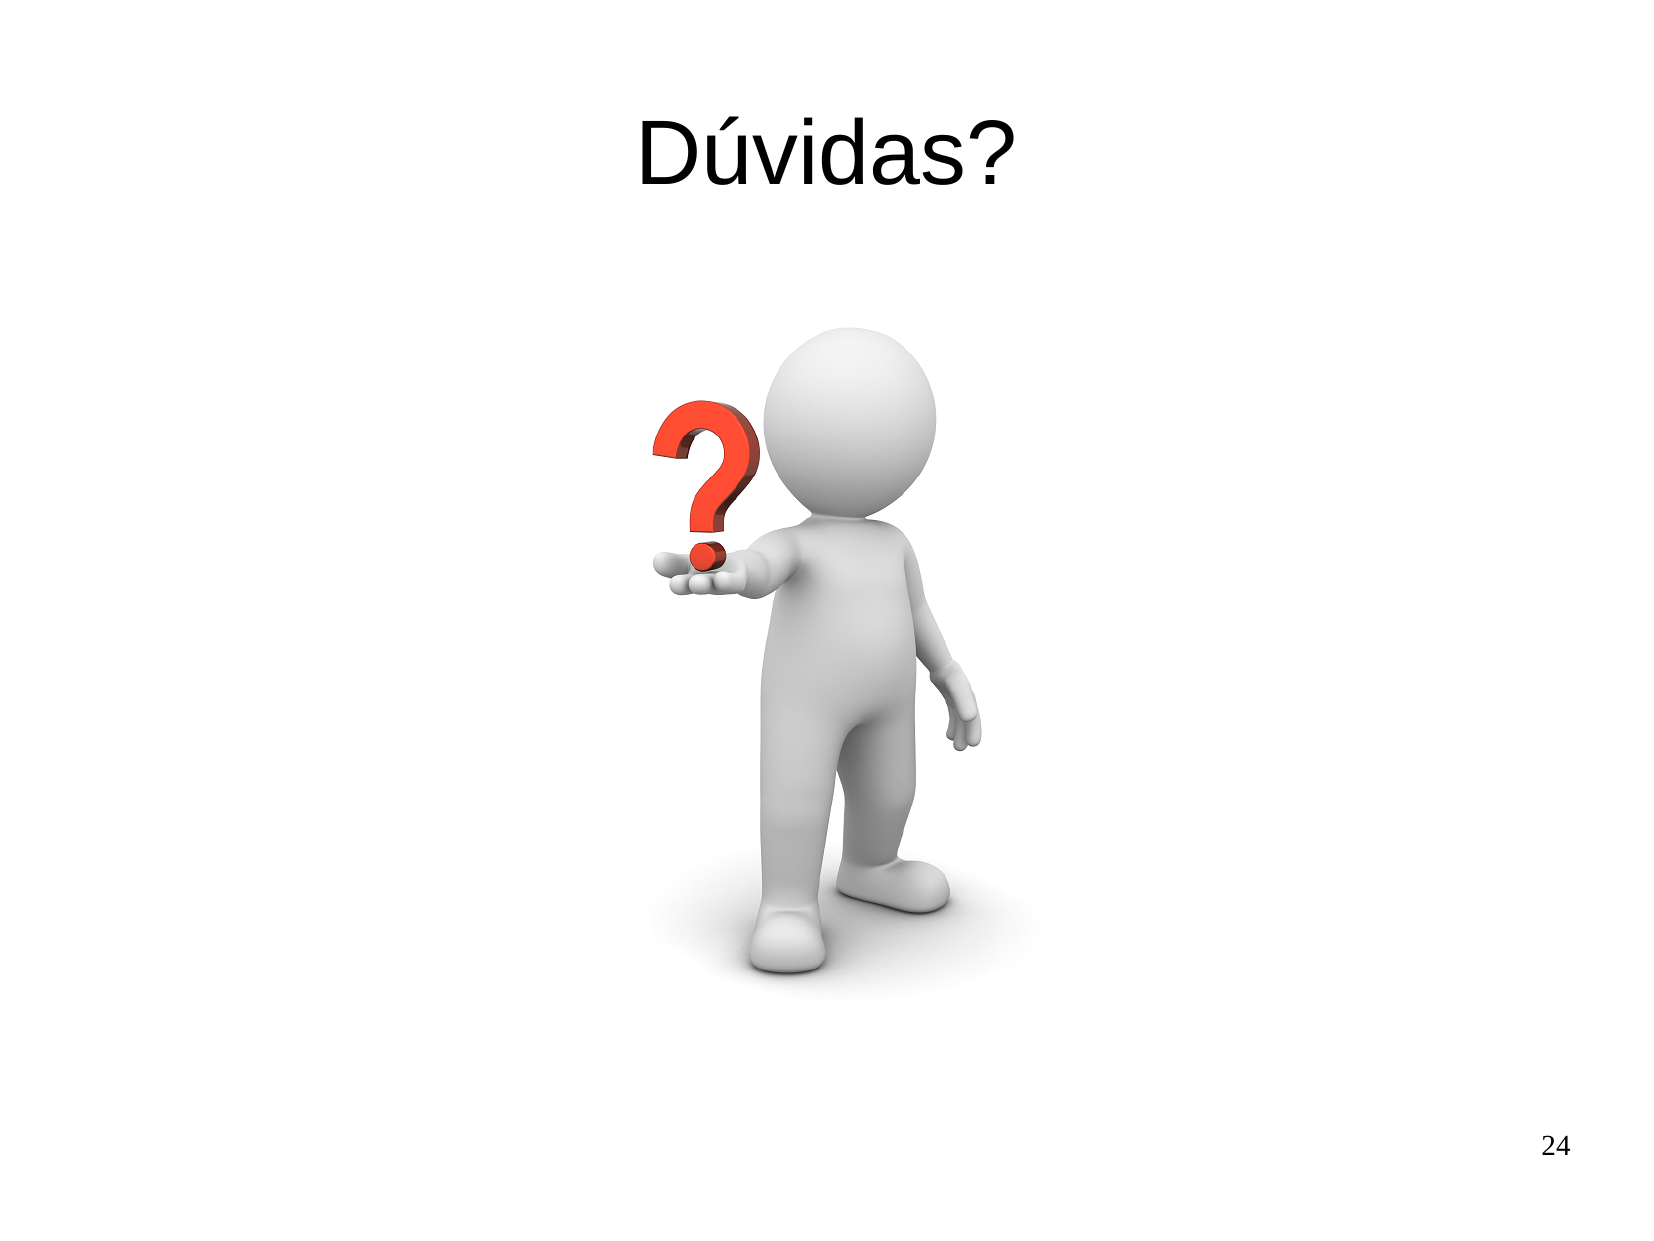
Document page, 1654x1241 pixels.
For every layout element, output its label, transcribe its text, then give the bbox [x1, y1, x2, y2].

picture [527, 271, 1113, 1052]
title Dúvidas? [82, 49, 1571, 257]
